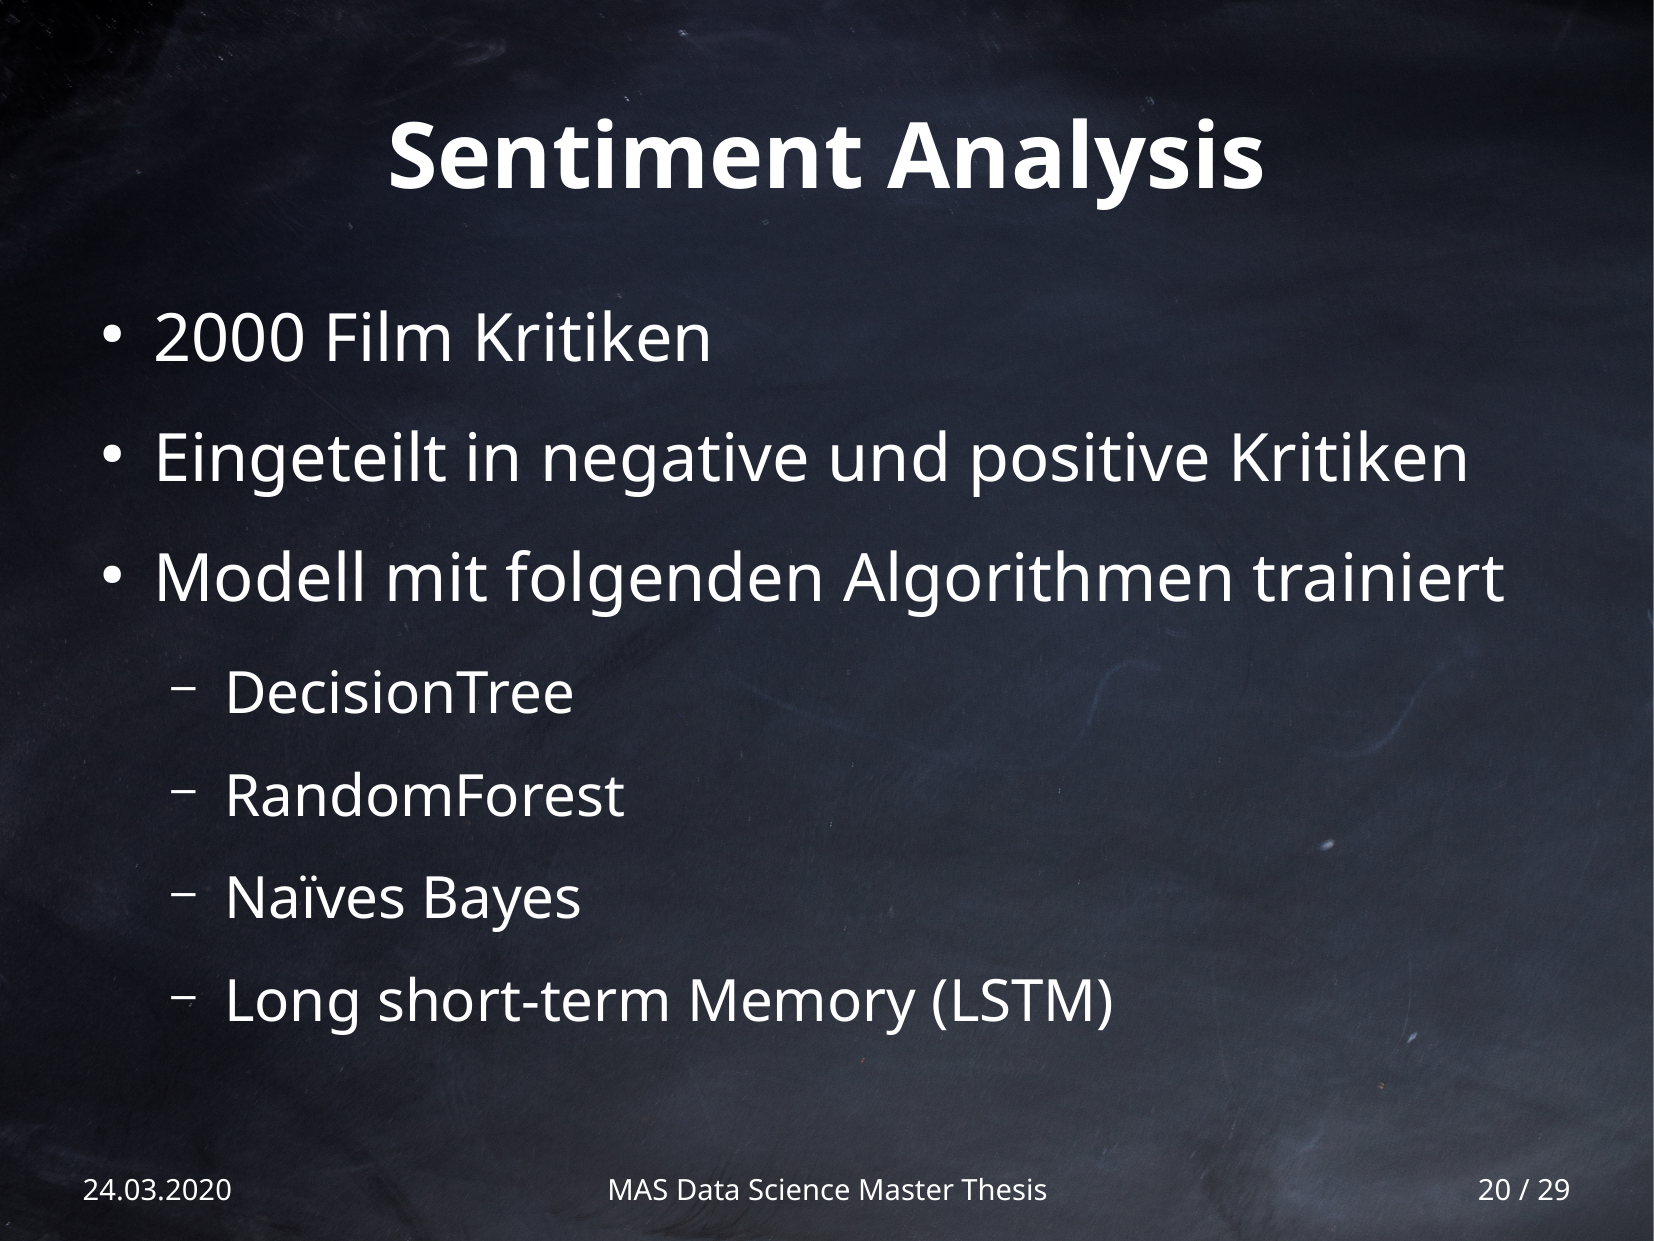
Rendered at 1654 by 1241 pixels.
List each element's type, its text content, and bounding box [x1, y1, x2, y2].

picture [0, 0, 1654, 1241]
title Sentiment Analysis [82, 49, 1571, 257]
list 2000 Film Kritiken Eingeteilt in negative und positive Kritiken Modell mit folgenden Algorithmen trainiert DecisionTree RandomForest Naïves Bayes Long short-term Memory (LSTM) [82, 290, 1571, 1146]
